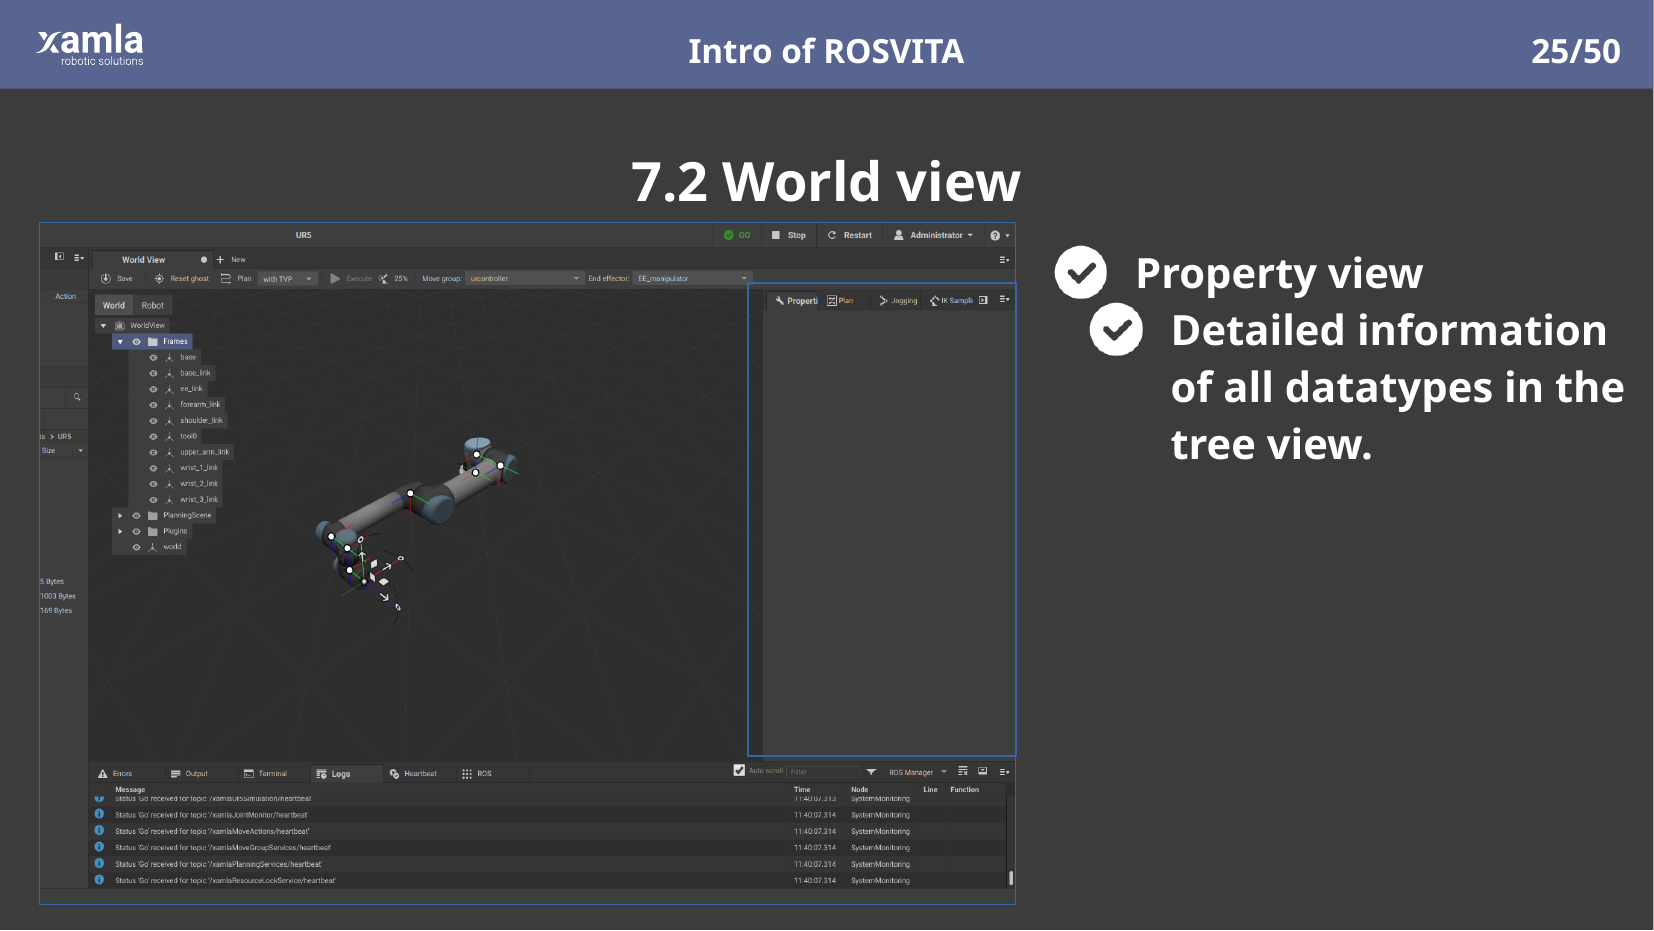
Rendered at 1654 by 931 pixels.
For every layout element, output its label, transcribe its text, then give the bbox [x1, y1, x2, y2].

text_box 7.2 World view [188, 135, 1465, 223]
picture [749, 284, 1015, 755]
text_box [0, 0, 1654, 89]
text_box Intro of ROSVITA [296, 20, 1357, 80]
text_box 25/50 [1511, 20, 1636, 80]
picture [35, 23, 143, 65]
picture [39, 222, 1016, 905]
text_box Property view Detailed information of all datatypes in the tree view. [1039, 236, 1654, 903]
